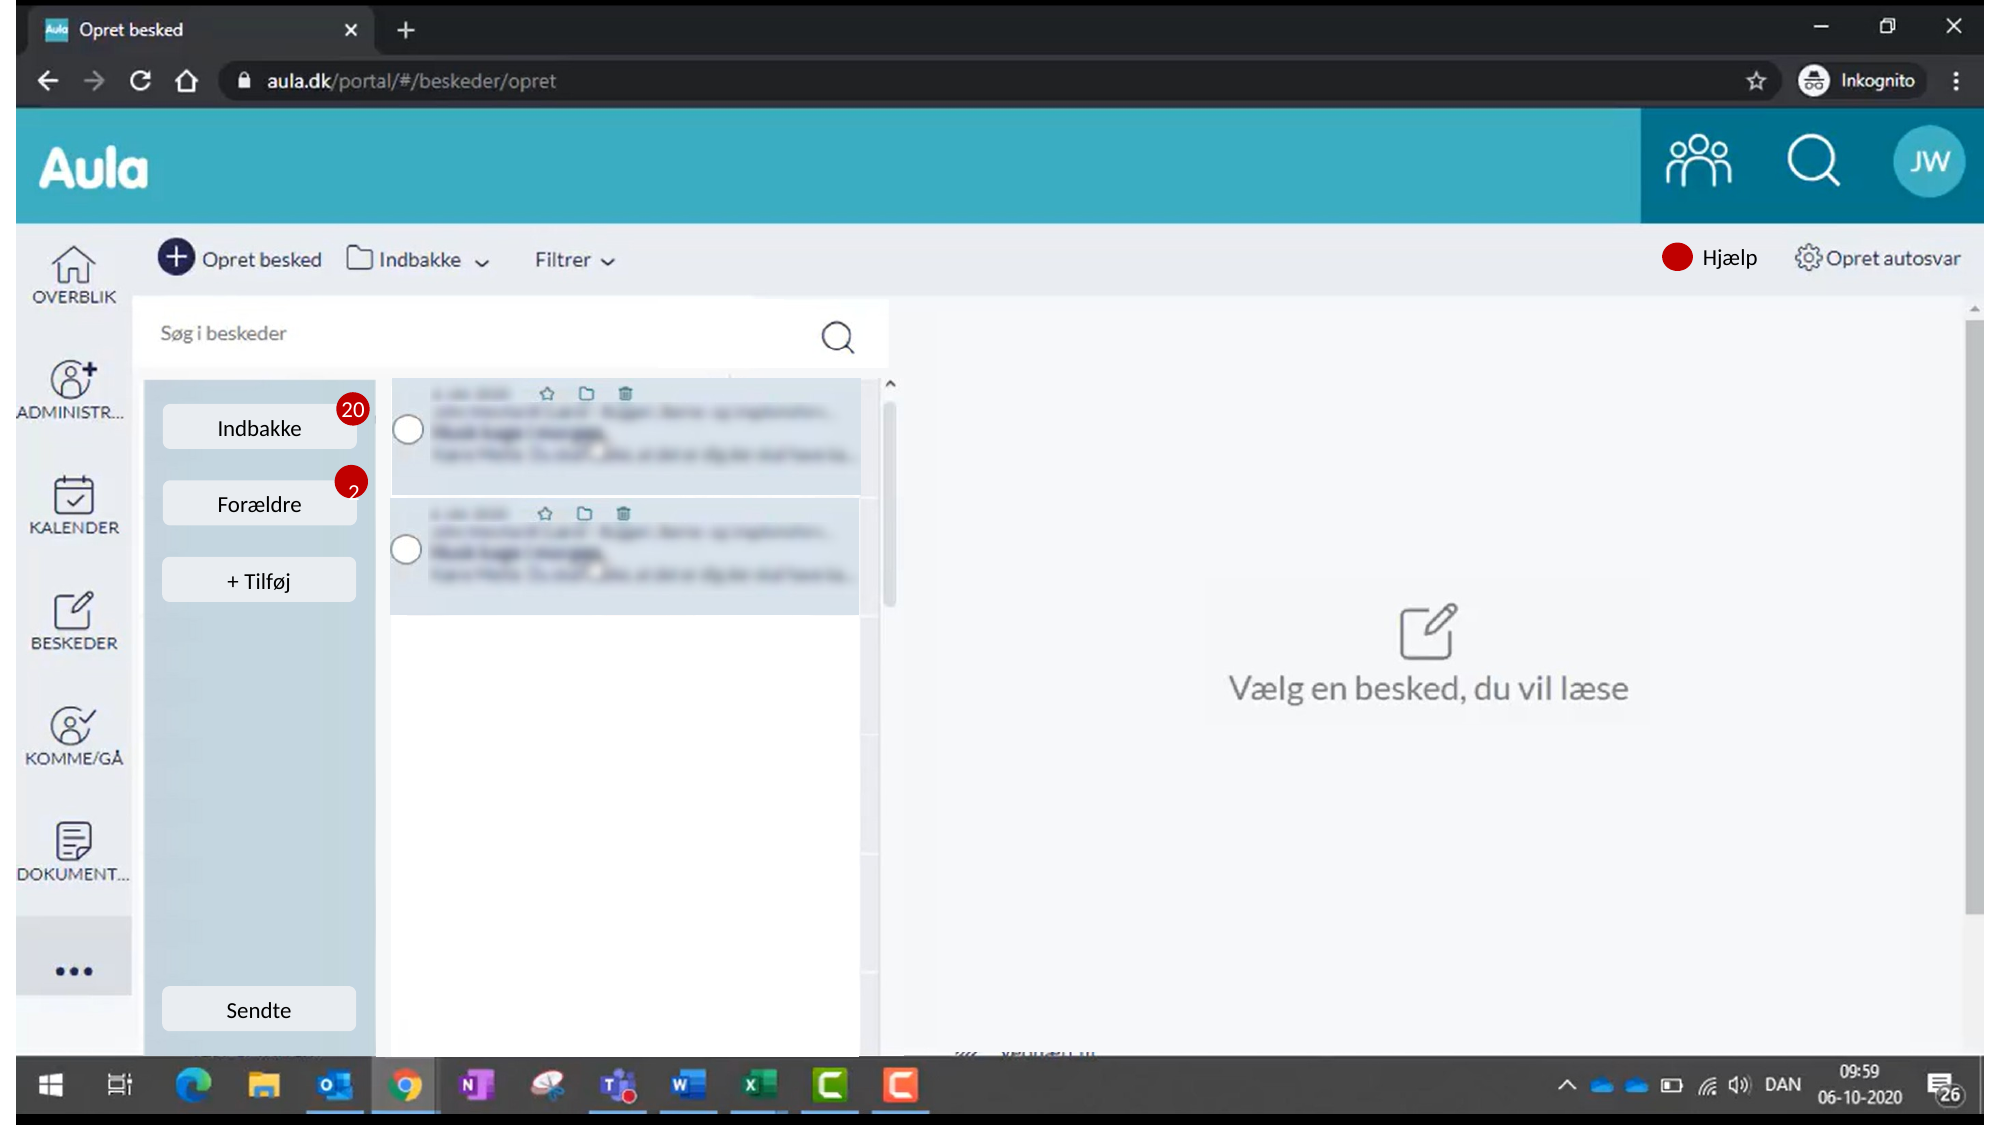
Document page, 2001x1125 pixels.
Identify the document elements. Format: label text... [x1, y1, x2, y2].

text_box 20 [326, 387, 392, 431]
picture [1785, 128, 1840, 186]
picture [1666, 131, 1732, 191]
text_box Sendte [162, 986, 357, 1032]
text_box 2 [334, 464, 368, 499]
text_box + Tilføj [162, 556, 357, 602]
text_box [1662, 242, 1687, 271]
text_box Forældre [162, 480, 357, 526]
text_box Indbakke [162, 403, 357, 449]
picture [16, 0, 1984, 1125]
text_box Hjælp [1687, 235, 1774, 279]
picture [1893, 126, 1965, 197]
